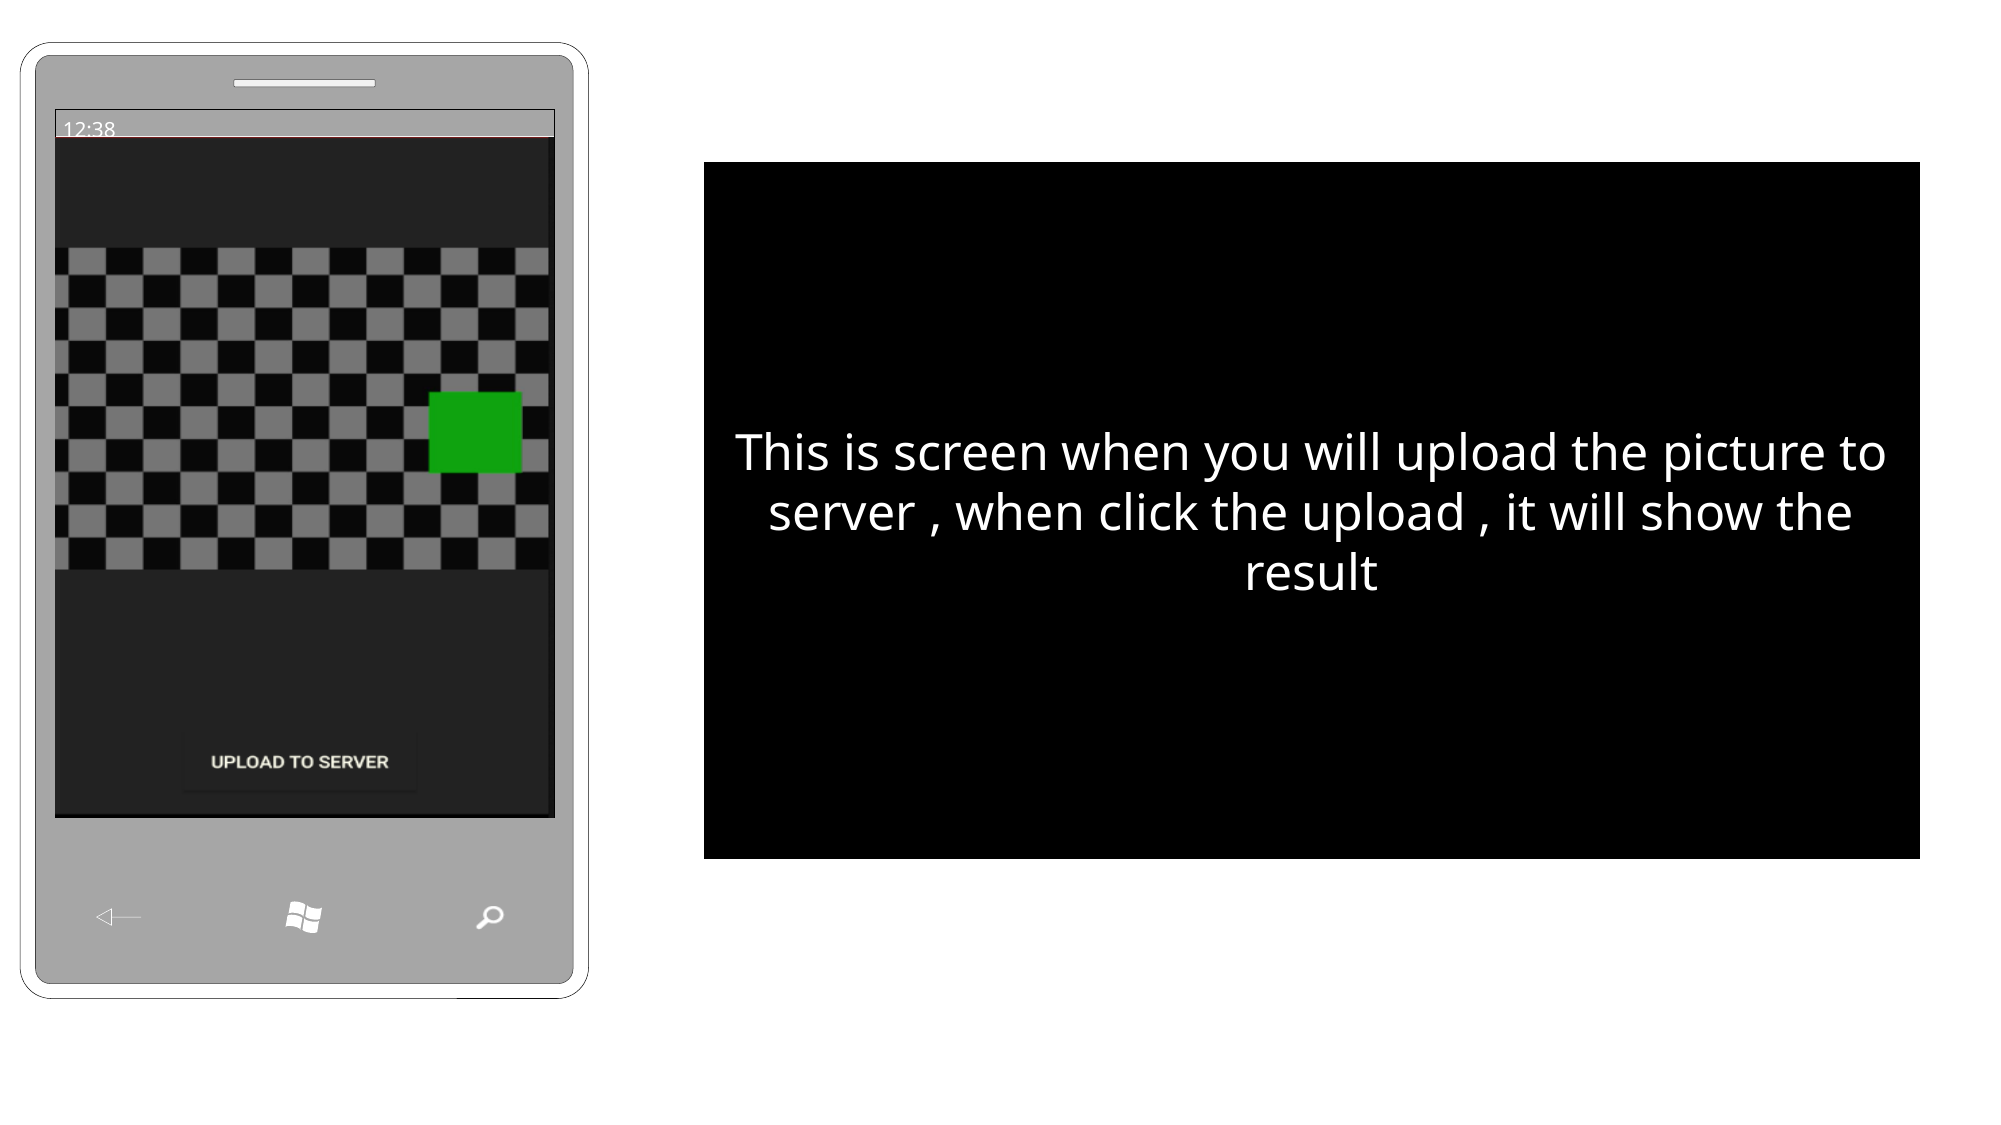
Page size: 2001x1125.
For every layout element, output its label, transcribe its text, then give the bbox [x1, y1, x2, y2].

text_box 12:38 [55, 110, 554, 136]
picture [459, 891, 520, 943]
text_box This is screen when you will upload the picture to server , when click the upload , it will show the result [705, 163, 1919, 857]
picture [55, 137, 554, 818]
text_box [20, 42, 589, 999]
